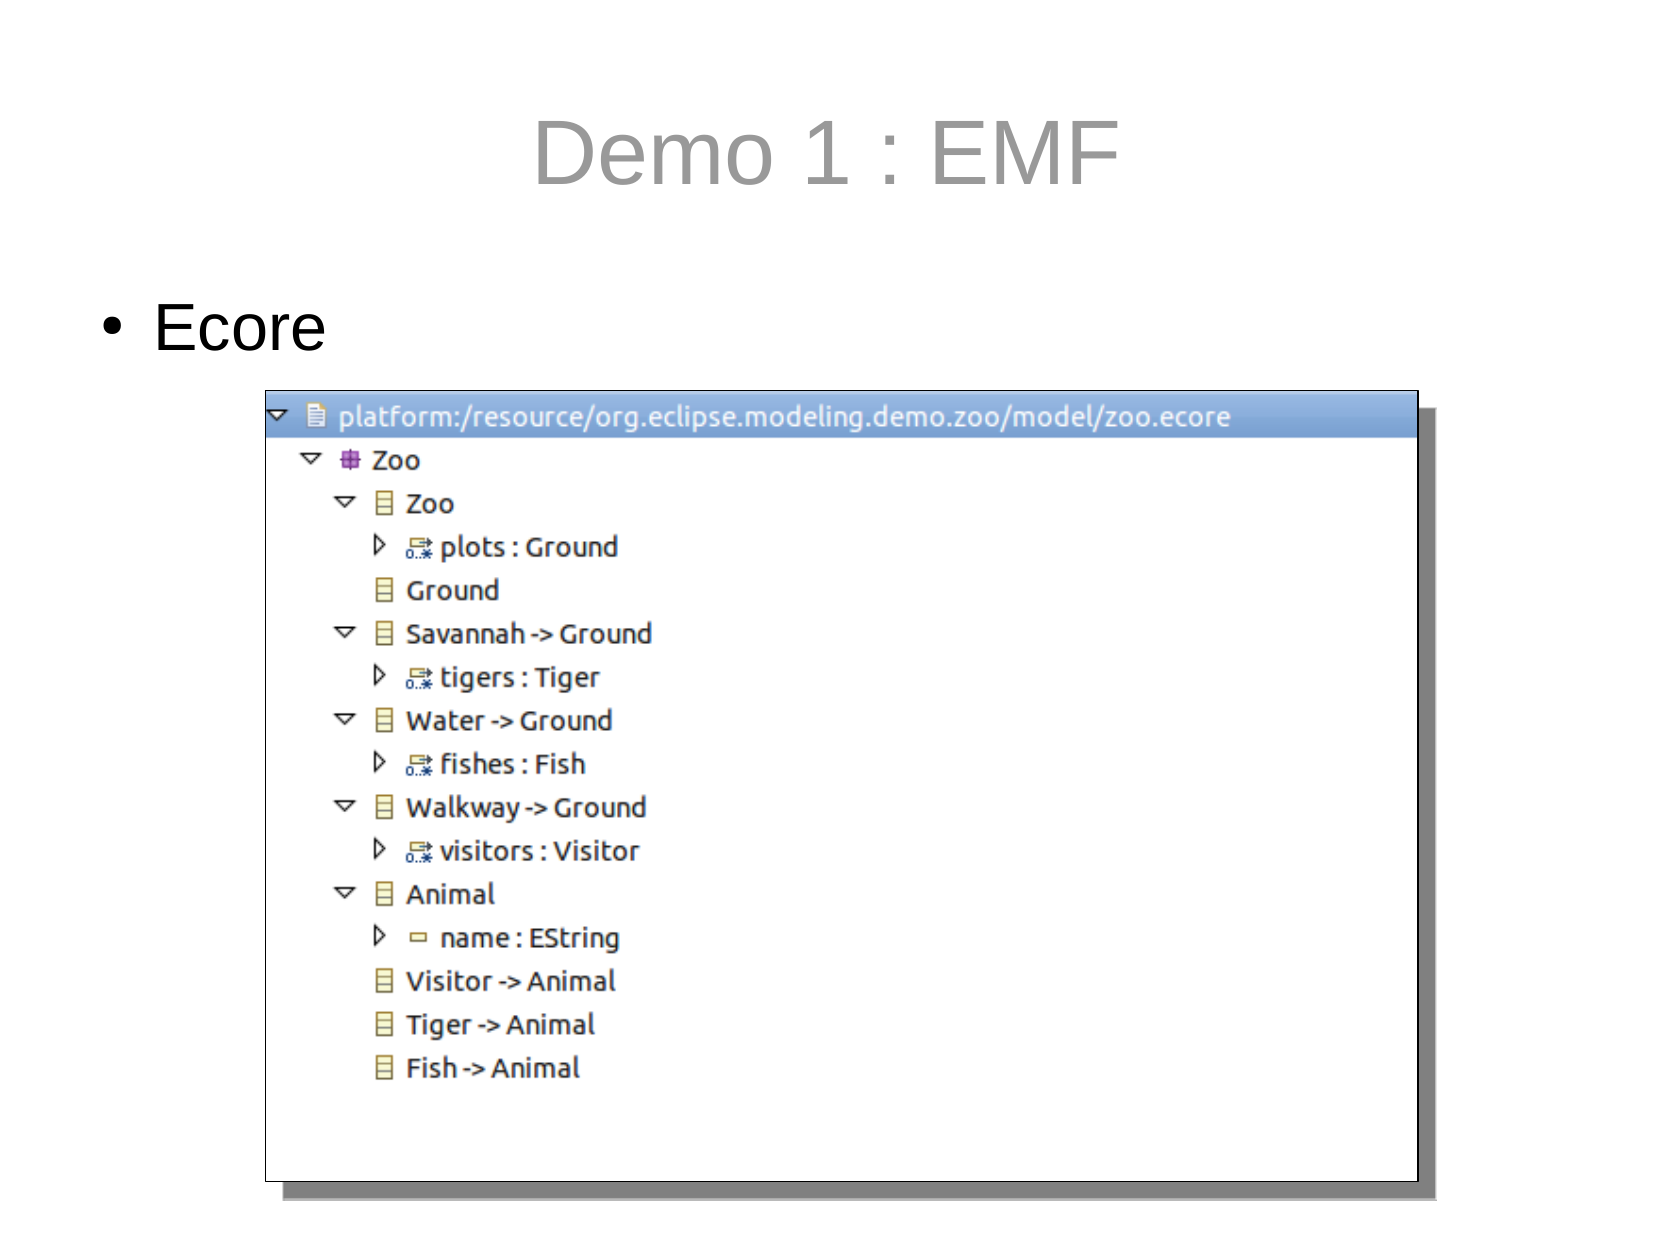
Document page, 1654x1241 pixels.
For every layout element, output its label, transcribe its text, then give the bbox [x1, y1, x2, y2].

title Demo 1 : EMF [82, 49, 1571, 257]
list Ecore [82, 290, 1571, 1109]
picture [265, 391, 1418, 1182]
